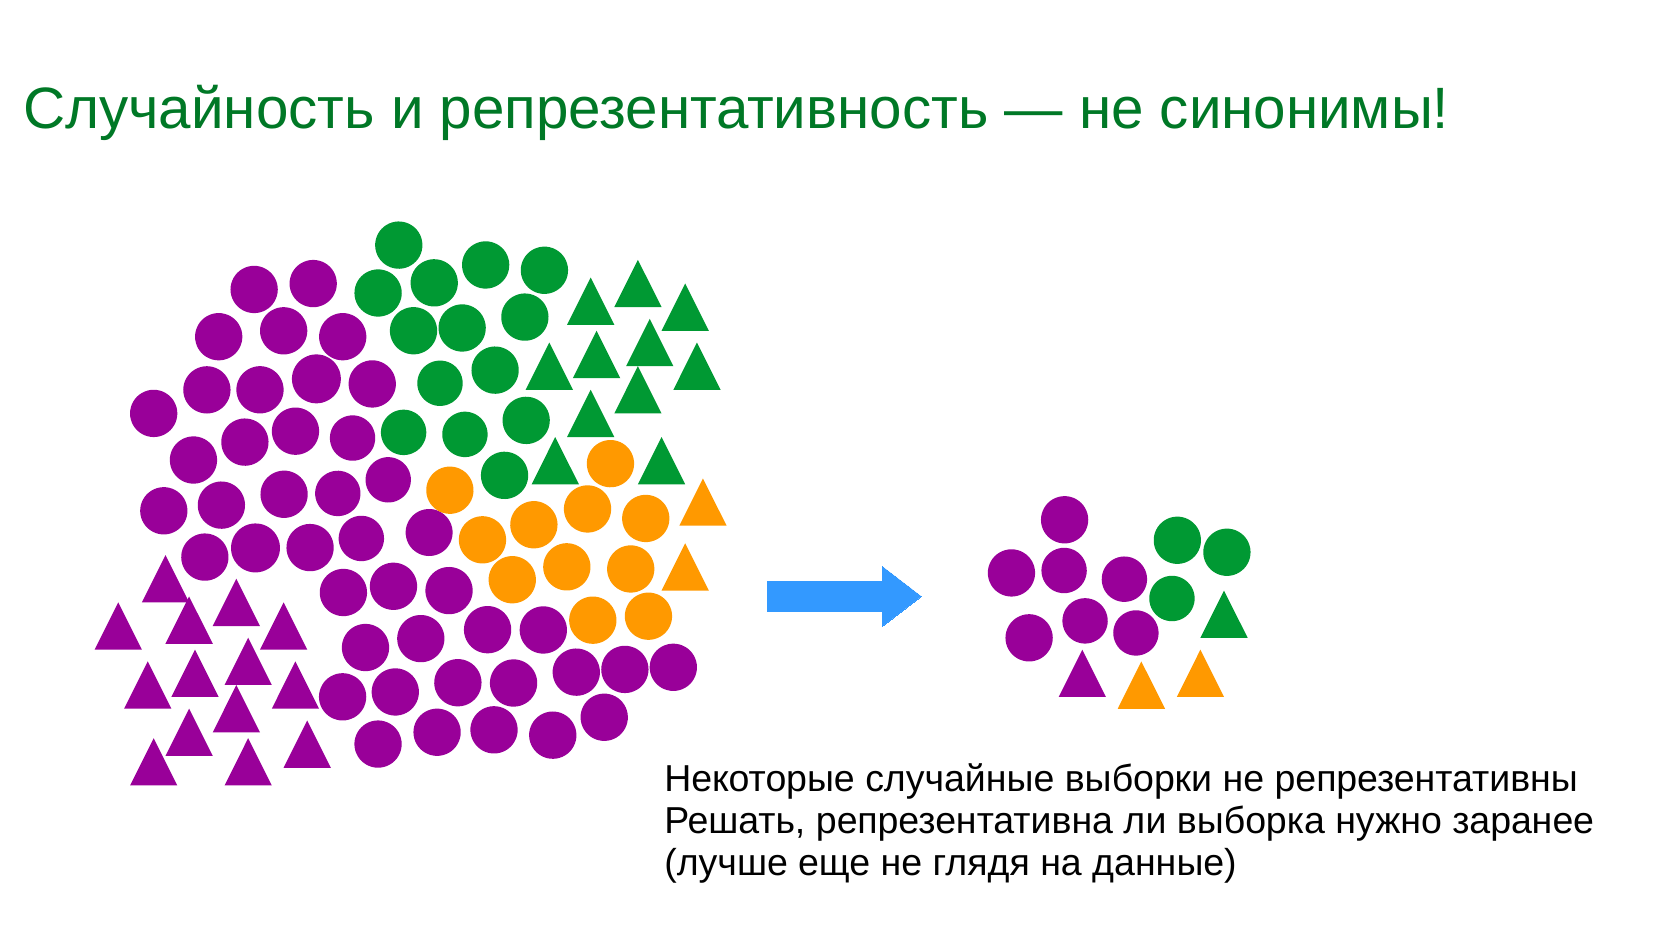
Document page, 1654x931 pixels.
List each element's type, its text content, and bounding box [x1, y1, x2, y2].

text_box [442, 411, 488, 458]
text_box [259, 602, 308, 650]
text_box [567, 389, 615, 438]
text_box [375, 221, 423, 269]
text_box [563, 485, 612, 533]
text_box [319, 568, 368, 617]
text_box [531, 437, 579, 485]
text_box [410, 259, 458, 307]
text_box [181, 533, 229, 581]
text_box [318, 673, 367, 721]
text_box [94, 602, 142, 650]
text_box [289, 259, 337, 308]
text_box [171, 649, 219, 697]
text_box [195, 313, 243, 361]
text_box [624, 592, 673, 640]
text_box [417, 360, 463, 406]
text_box [502, 396, 550, 445]
text_box [673, 342, 721, 390]
text_box [141, 555, 213, 644]
text_box [463, 606, 512, 654]
text_box [212, 637, 272, 733]
text_box [480, 451, 529, 500]
text_box [271, 407, 320, 455]
text_box [1005, 614, 1053, 662]
text_box [1200, 590, 1248, 638]
title Случайность и репрезентативность — не синонимы! [23, 23, 1630, 193]
text_box Некоторые случайные выборки не репрезентативны Решать, репрезентативна ли выборка нужно заранее (лучше еще не глядя на данные) [649, 750, 1621, 890]
text_box [341, 623, 390, 672]
text_box [221, 418, 269, 466]
text_box [462, 241, 510, 289]
text_box [501, 293, 549, 341]
text_box [622, 494, 670, 543]
text_box [354, 269, 402, 317]
text_box [767, 566, 922, 627]
text_box [661, 543, 709, 591]
text_box [405, 466, 474, 557]
text_box [236, 366, 284, 414]
text_box [130, 389, 178, 438]
text_box [1153, 516, 1201, 564]
text_box [329, 415, 376, 461]
text_box [661, 283, 709, 331]
text_box [614, 259, 662, 308]
text_box [130, 738, 178, 786]
text_box [510, 501, 558, 549]
text_box [371, 668, 419, 716]
text_box [271, 661, 320, 709]
text_box [470, 706, 518, 754]
text_box [1176, 649, 1225, 697]
text_box [260, 307, 308, 355]
text_box [1058, 649, 1106, 697]
text_box [471, 346, 519, 394]
text_box [348, 360, 396, 408]
text_box [224, 738, 272, 786]
text_box [283, 720, 331, 768]
text_box [458, 516, 536, 604]
text_box [607, 545, 655, 593]
text_box [637, 437, 686, 485]
text_box [230, 265, 278, 314]
text_box [397, 615, 445, 663]
text_box [183, 366, 231, 414]
text_box [679, 478, 727, 526]
text_box [231, 523, 280, 573]
text_box [525, 342, 574, 390]
text_box [338, 515, 385, 562]
text_box [543, 543, 591, 591]
text_box [197, 481, 246, 529]
text_box [165, 708, 213, 756]
text_box [369, 562, 418, 610]
text_box [601, 643, 697, 694]
text_box [586, 440, 635, 488]
text_box [1040, 496, 1089, 544]
text_box [572, 330, 621, 379]
text_box [169, 436, 218, 484]
text_box [315, 470, 361, 517]
text_box [286, 523, 334, 572]
text_box [1113, 610, 1159, 656]
text_box [1062, 598, 1108, 644]
text_box [580, 693, 628, 741]
text_box [569, 596, 617, 644]
text_box [425, 566, 473, 615]
text_box [1117, 661, 1166, 709]
text_box [1101, 556, 1148, 602]
text_box [552, 648, 600, 696]
text_box [1149, 575, 1195, 622]
text_box [567, 277, 615, 325]
text_box [389, 304, 486, 355]
text_box [1203, 528, 1251, 576]
text_box [365, 457, 411, 503]
text_box [354, 720, 402, 768]
text_box [291, 313, 367, 404]
text_box [614, 318, 674, 414]
text_box [140, 487, 188, 535]
text_box [260, 470, 308, 518]
text_box [519, 606, 567, 654]
text_box [1041, 547, 1087, 594]
text_box [520, 246, 569, 294]
text_box [124, 661, 172, 709]
text_box [413, 708, 461, 756]
text_box [987, 549, 1036, 597]
text_box [212, 578, 261, 627]
text_box [489, 659, 538, 707]
text_box [529, 711, 577, 759]
text_box [434, 659, 482, 707]
text_box [380, 409, 427, 456]
